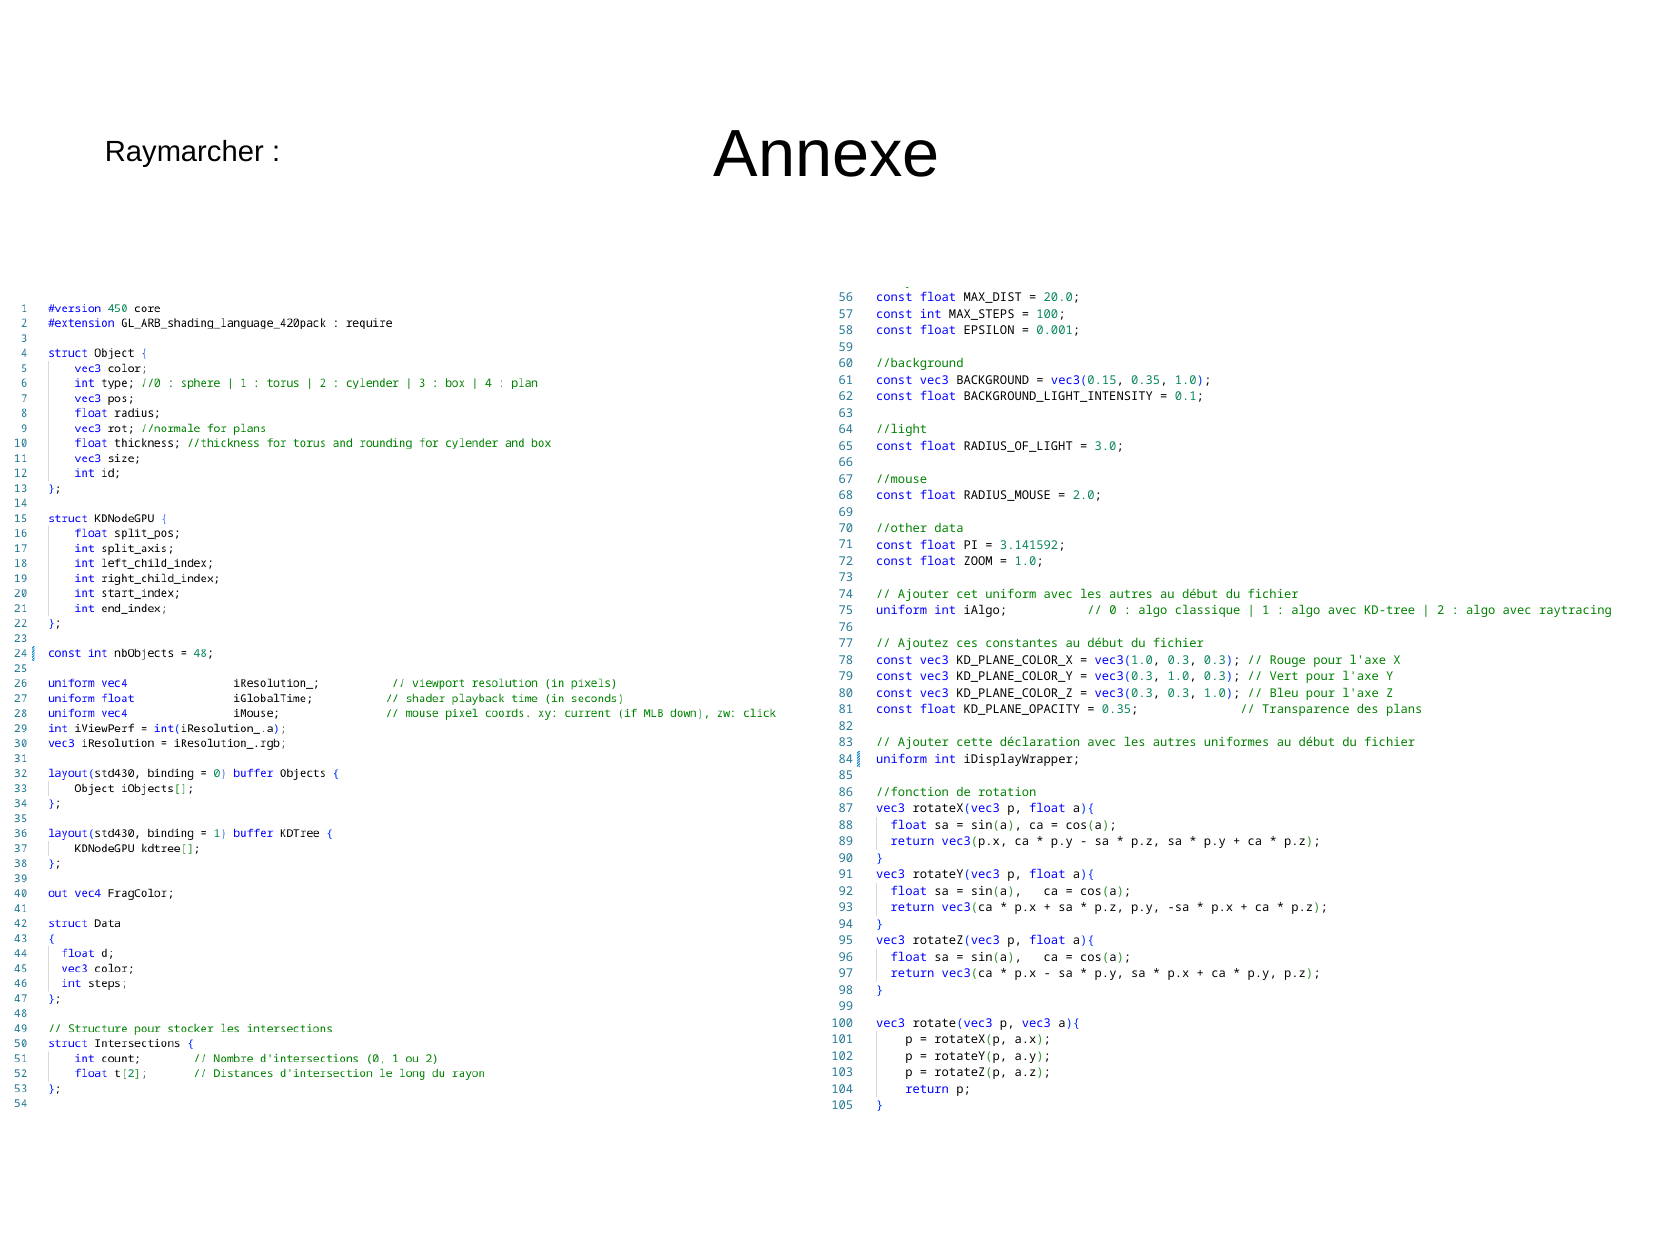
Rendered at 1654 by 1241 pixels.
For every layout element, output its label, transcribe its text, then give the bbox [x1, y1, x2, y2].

title Annexe [82, 49, 1571, 257]
text_box Raymarcher : [90, 127, 305, 176]
picture [5, 287, 1653, 1113]
